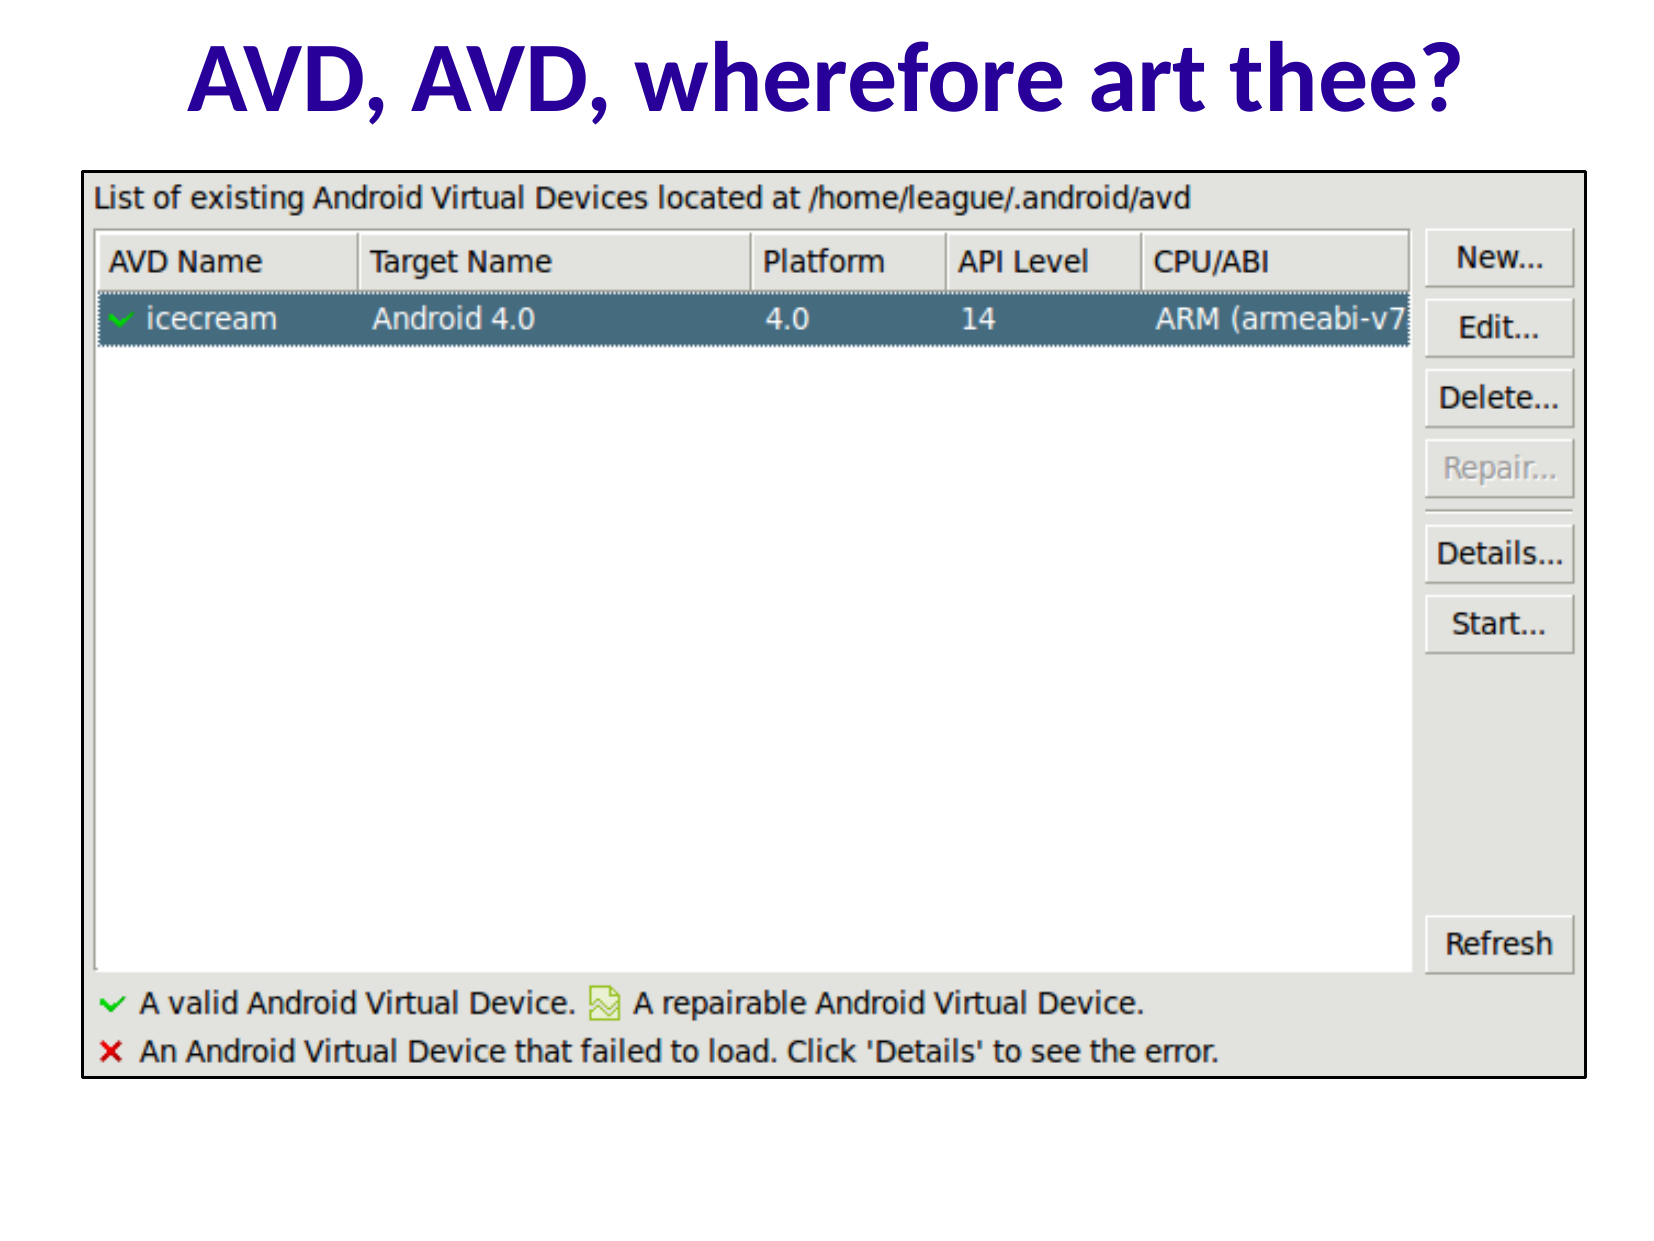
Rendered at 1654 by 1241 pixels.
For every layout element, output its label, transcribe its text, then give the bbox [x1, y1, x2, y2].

title AVD, AVD, wherefore art thee? [82, 25, 1571, 148]
picture [83, 172, 1584, 1076]
